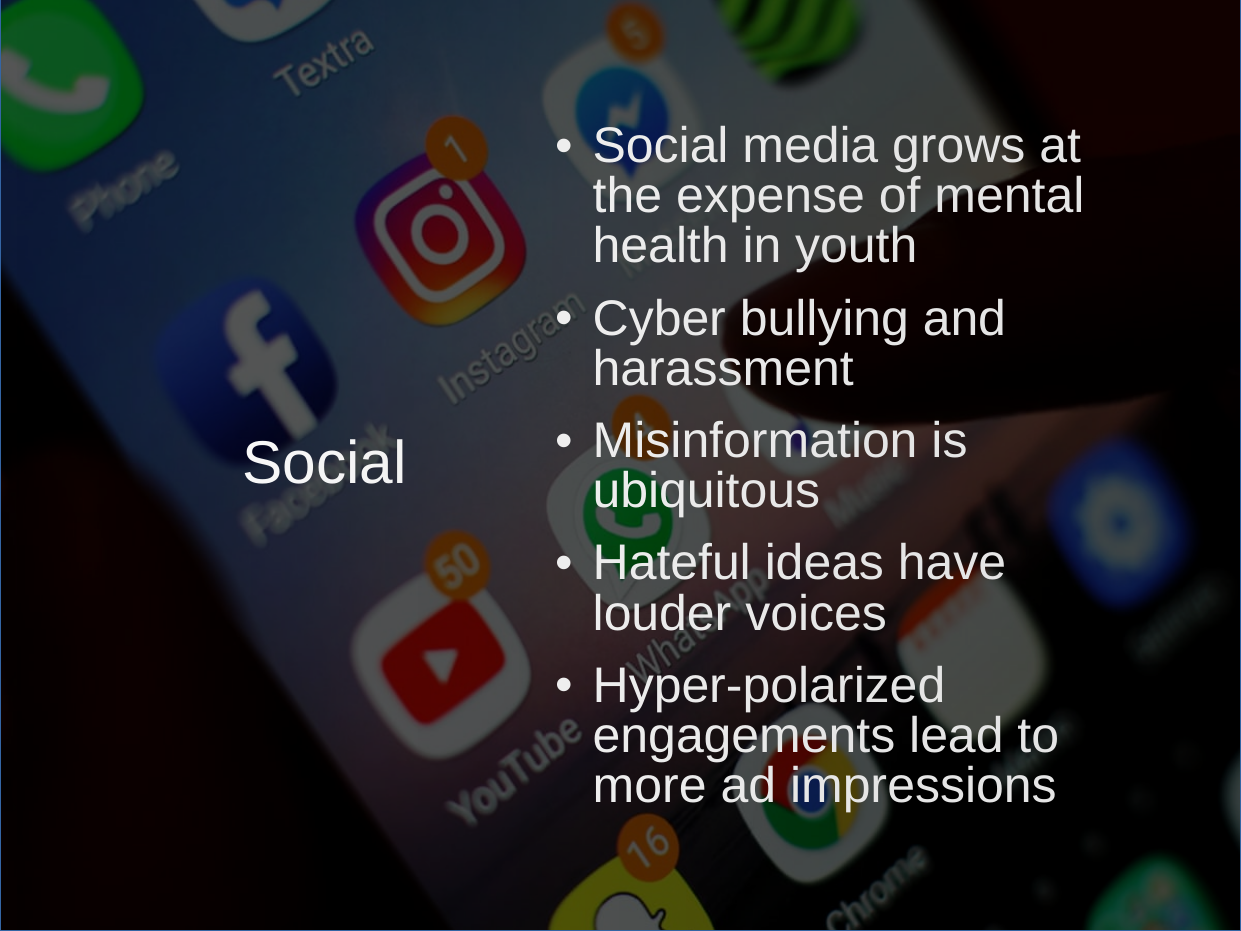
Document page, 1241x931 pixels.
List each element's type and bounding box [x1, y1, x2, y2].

text_box [0, 0, 1241, 931]
